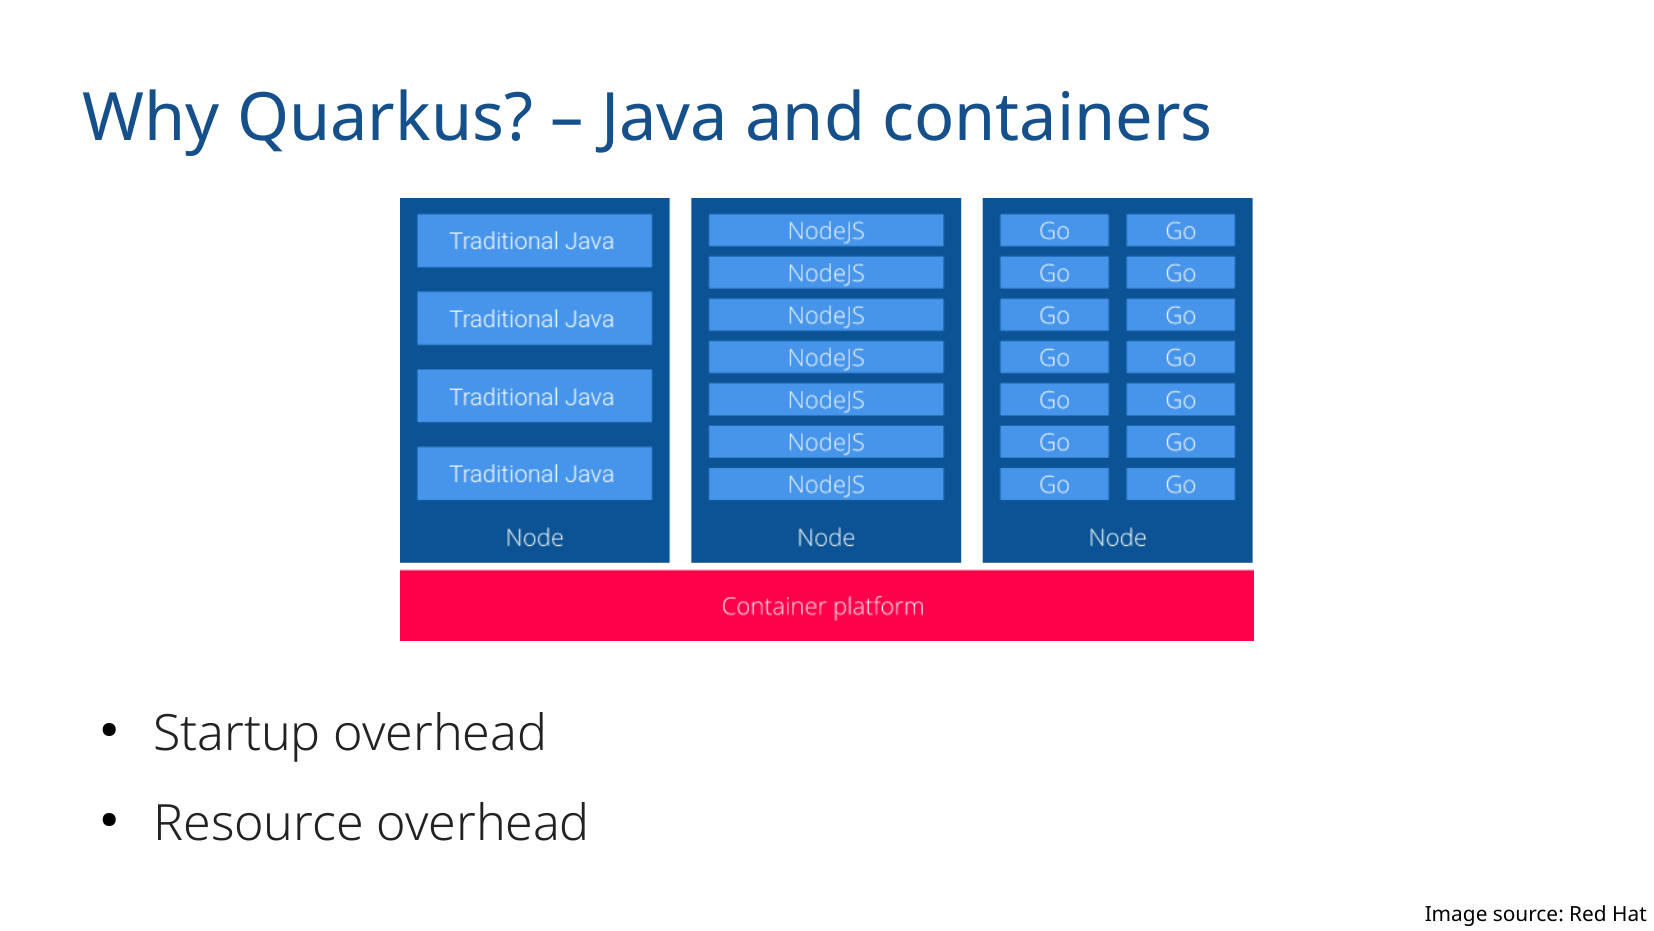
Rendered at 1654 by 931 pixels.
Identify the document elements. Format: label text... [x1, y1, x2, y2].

picture [400, 198, 1254, 641]
list Startup overhead Resource overhead [82, 696, 1583, 886]
text_box Image source: Red Hat [1181, 891, 1654, 931]
title Why Quarkus? – Java and containers [82, 37, 1571, 193]
